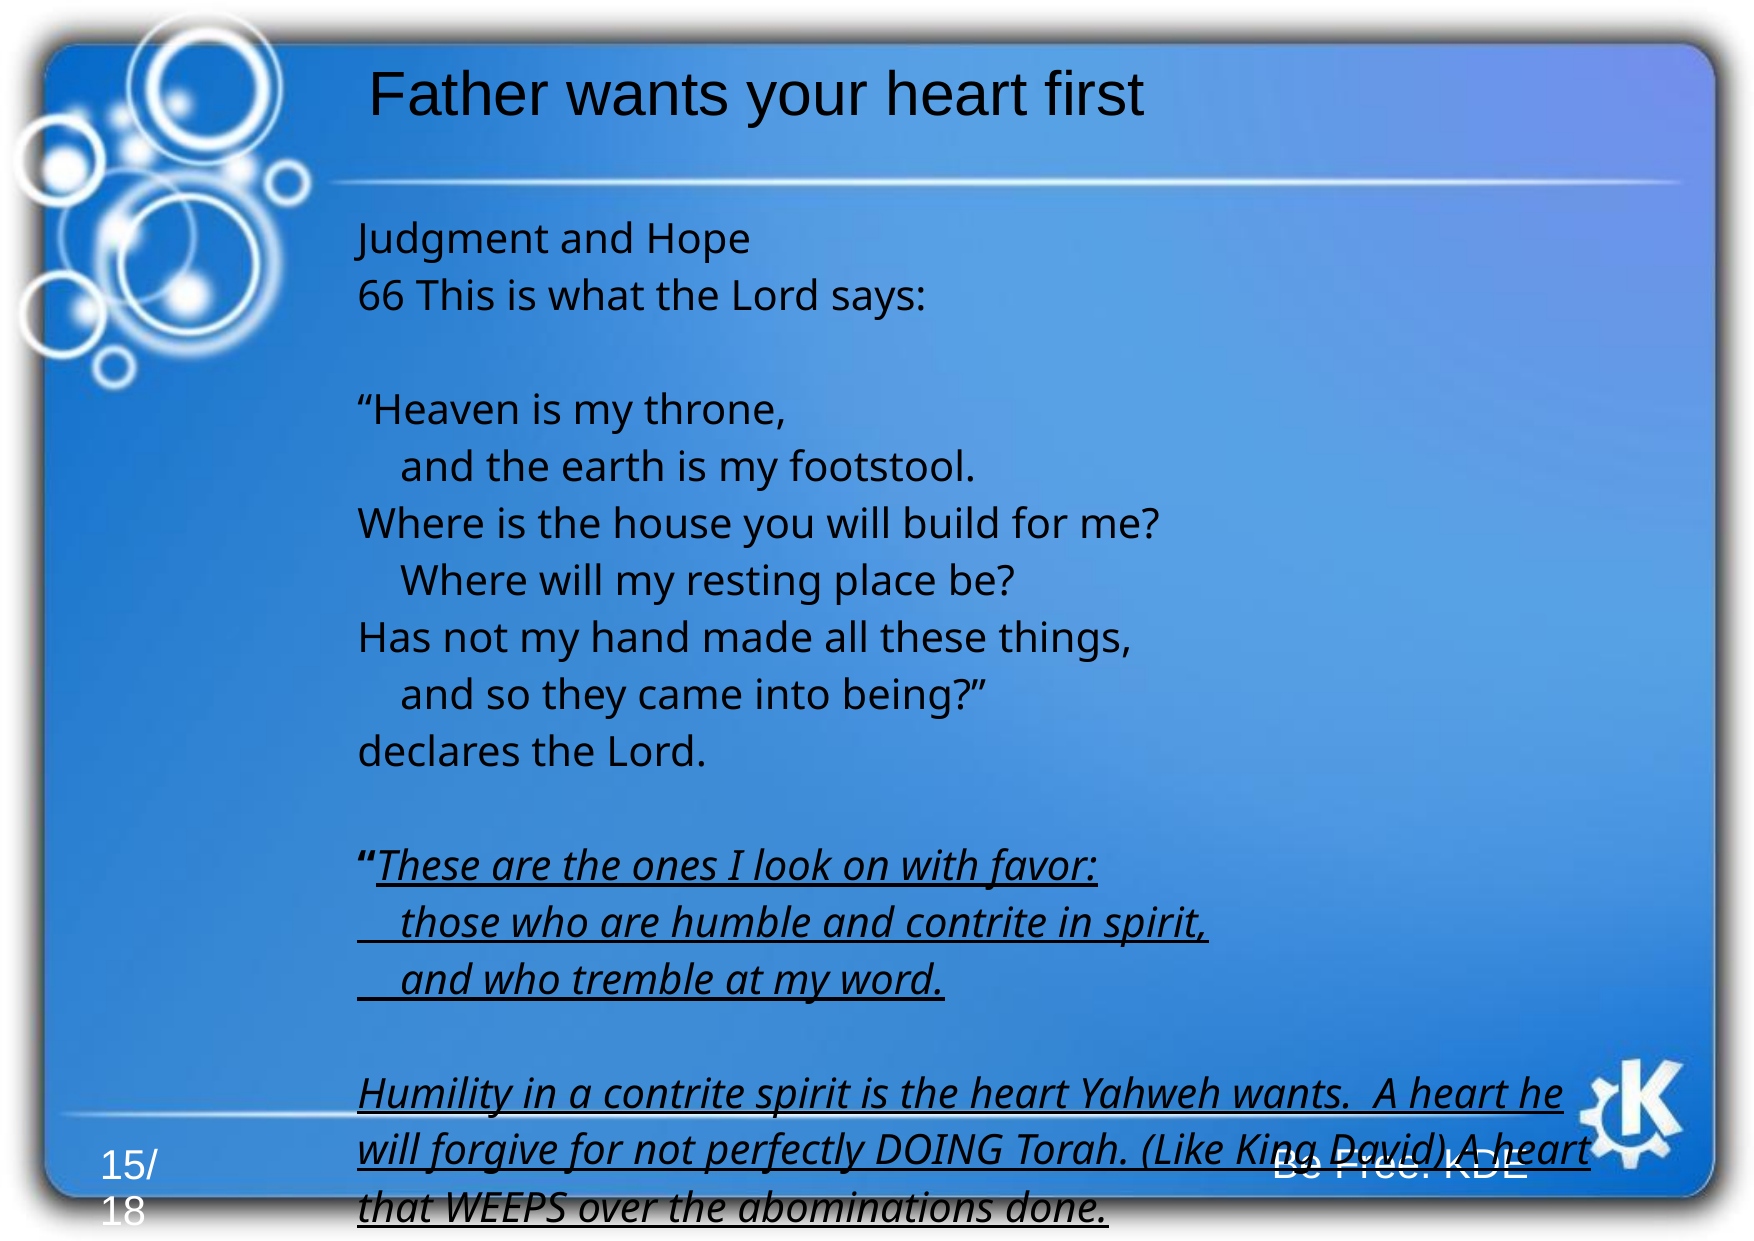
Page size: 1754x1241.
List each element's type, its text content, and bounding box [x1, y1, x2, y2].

title Father wants your heart first [354, 51, 1653, 176]
list Judgment and Hope 66 This is what the Lord says: “Heaven is my throne, and the earth is my footstool. Where is the house you will build for me? Where will my resting place be? Has not my hand made all these things, and so they came into being?” declares the Lord. “These are the ones I look on with favor: those who are humble and contrite in spirit, and who tremble at my word. Humility in a contrite spirit is the heart Yahweh wants. A heart he will forgive for not perfectly DOING Torah. (Like King David) A heart that WEEPS over the abominations done. [342, 201, 1648, 1079]
picture [0, 0, 1754, 1241]
